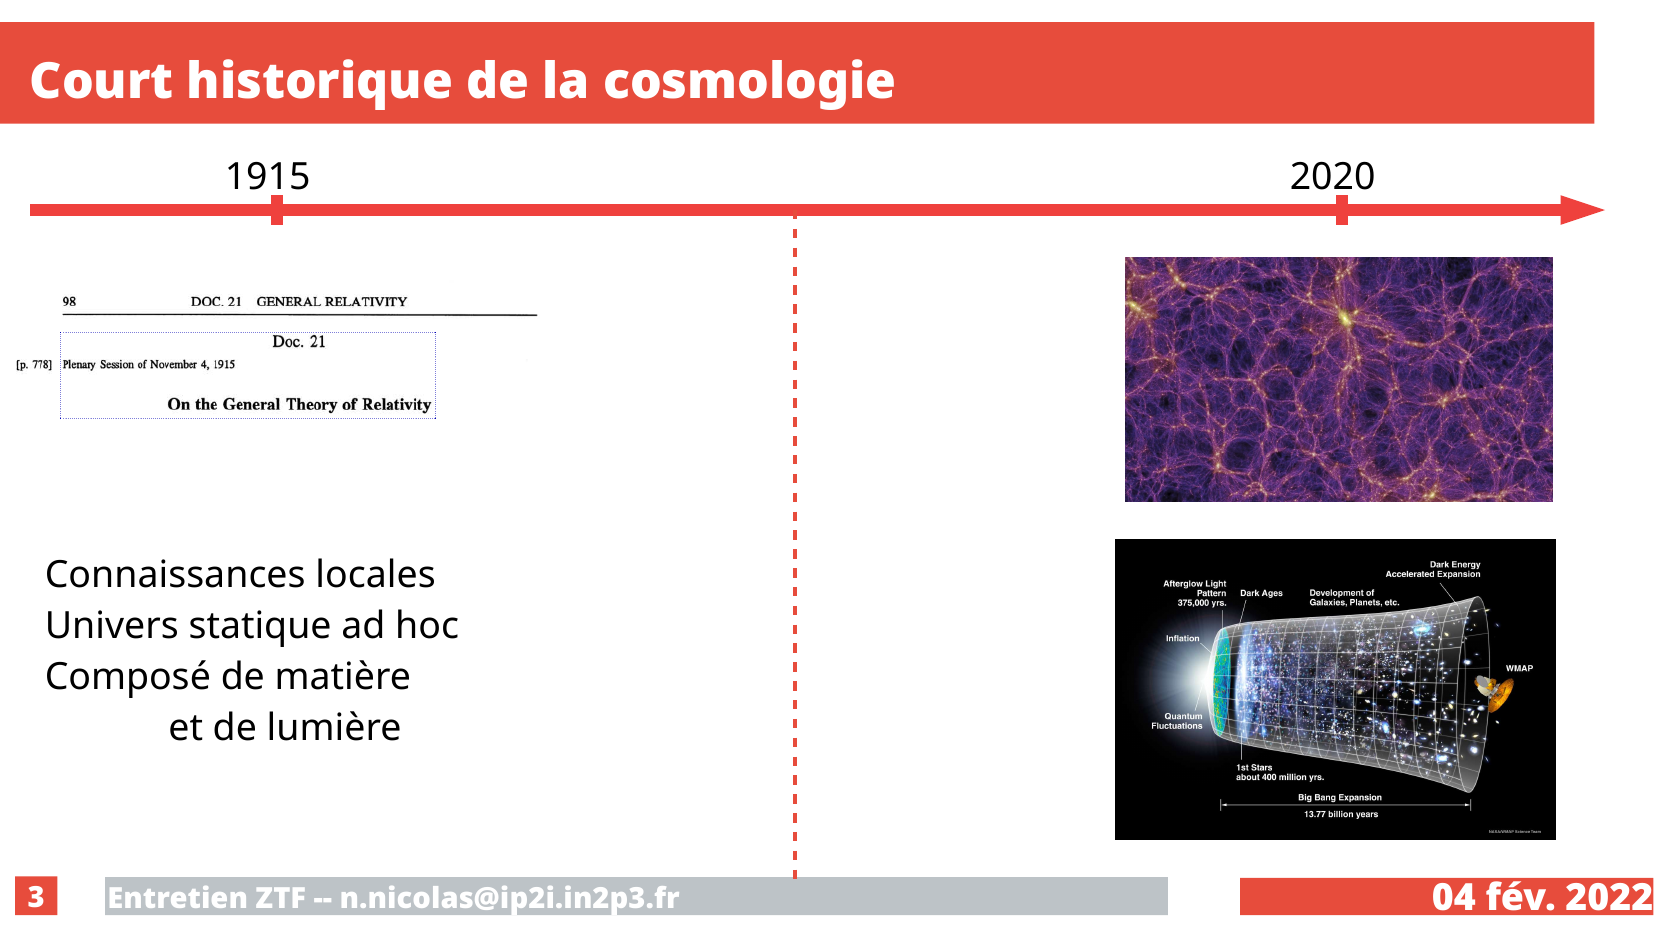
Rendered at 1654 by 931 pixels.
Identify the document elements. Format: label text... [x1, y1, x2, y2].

text_box 1915 [210, 142, 346, 201]
title Court historique de la cosmologie [29, 44, 1565, 113]
text_box Connaissances locales Univers statique ad hoc Composé de matière et de lumière [30, 540, 511, 736]
picture [15, 280, 541, 436]
picture [1115, 539, 1556, 840]
picture [1125, 257, 1553, 502]
text_box 2020 [1275, 142, 1411, 201]
